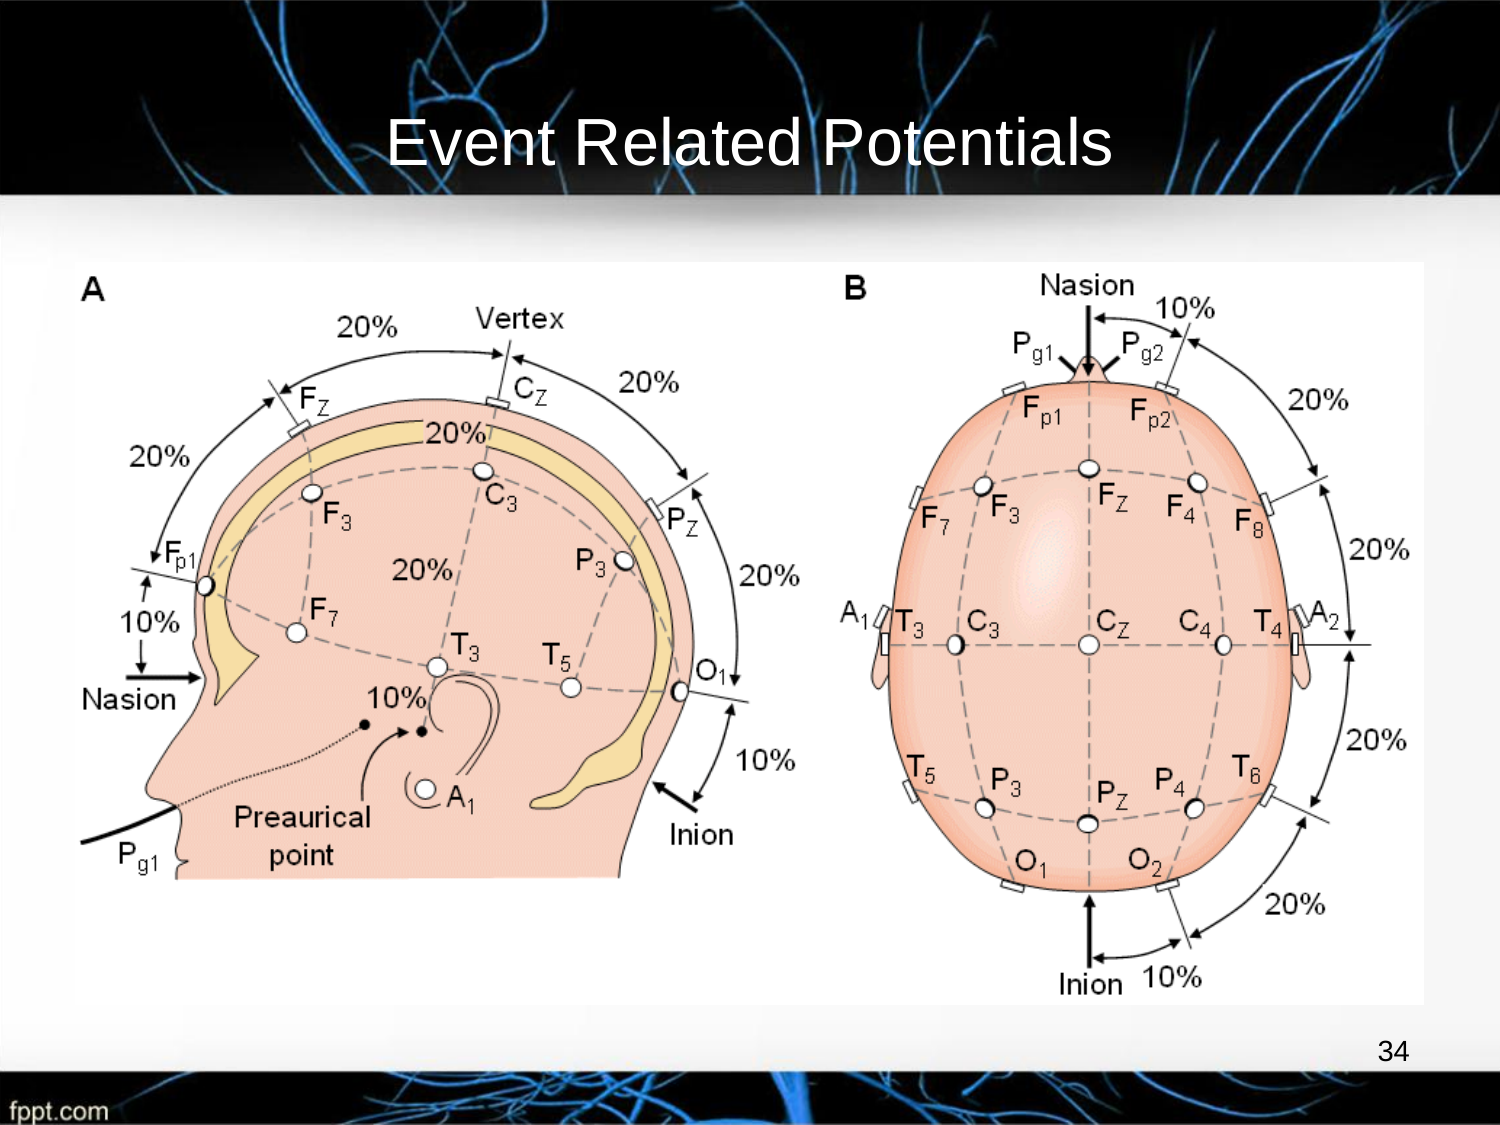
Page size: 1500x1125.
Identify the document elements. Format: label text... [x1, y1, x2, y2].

picture [0, 0, 1500, 1125]
title Event Related Potentials [75, 45, 1425, 233]
